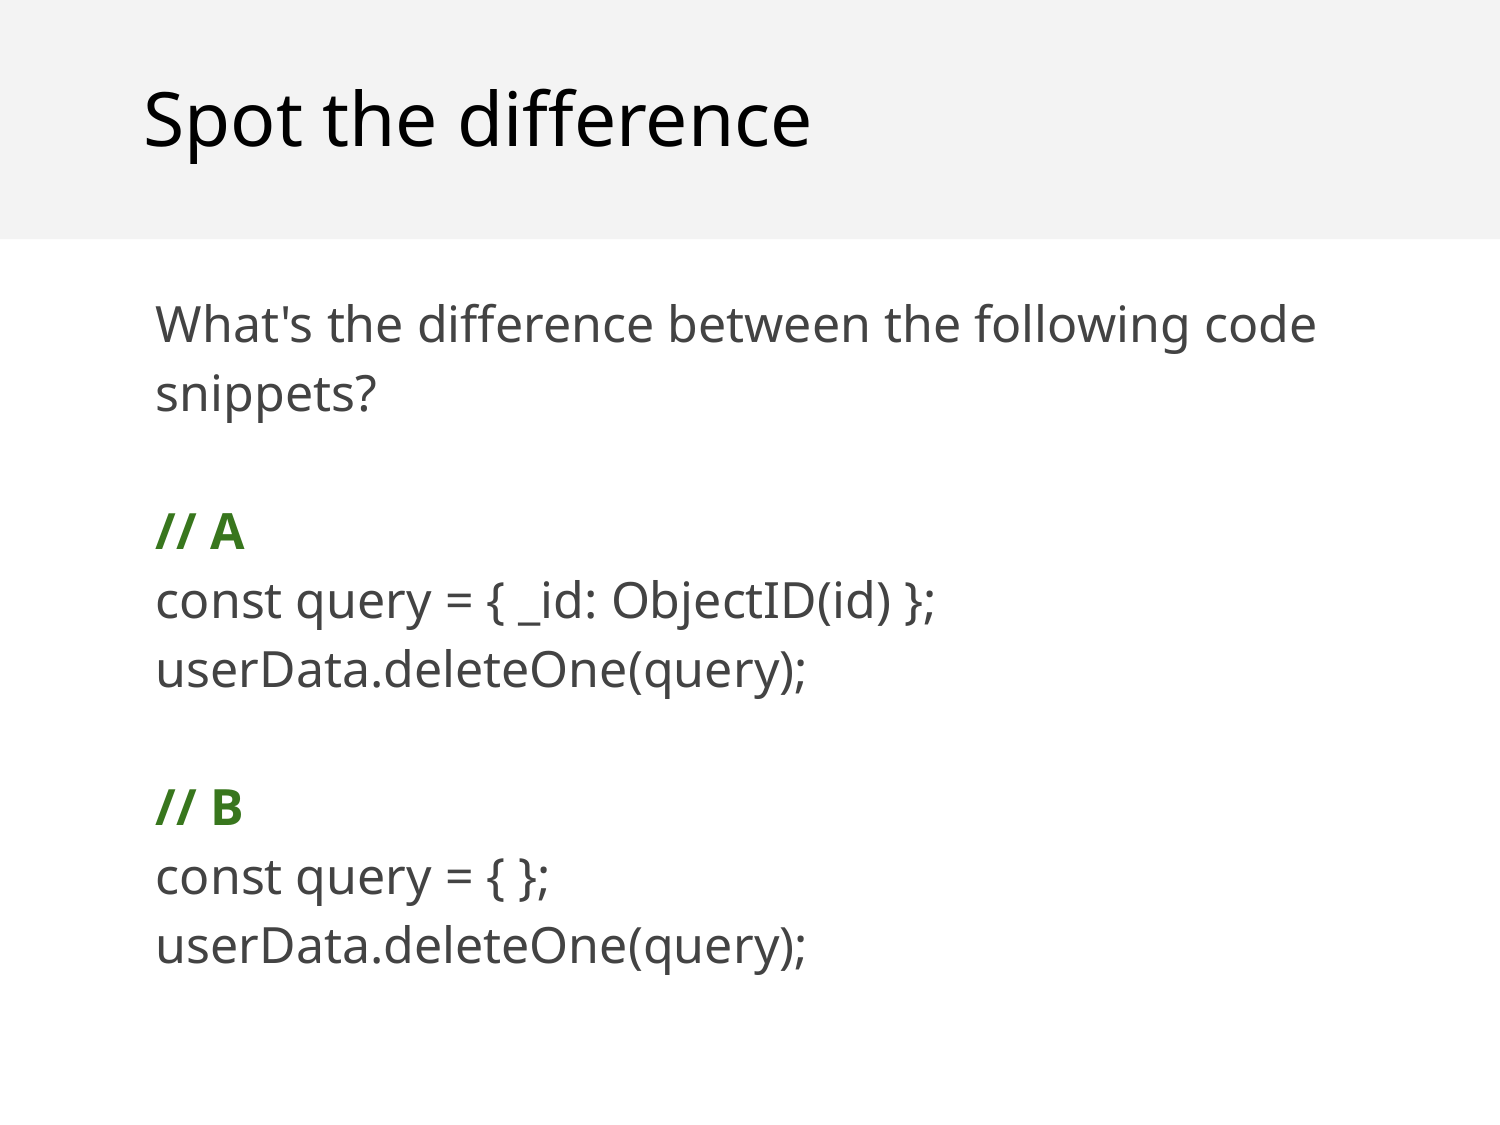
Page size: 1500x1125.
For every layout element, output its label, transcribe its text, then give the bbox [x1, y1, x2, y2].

title Spot the difference [128, 56, 1372, 183]
list What's the difference between the following code snippets? // A const query = { _id: ObjectID(id) }; userData.deleteOne(query); // B const query = { }; userData.deleteOne(query); [140, 268, 1452, 965]
